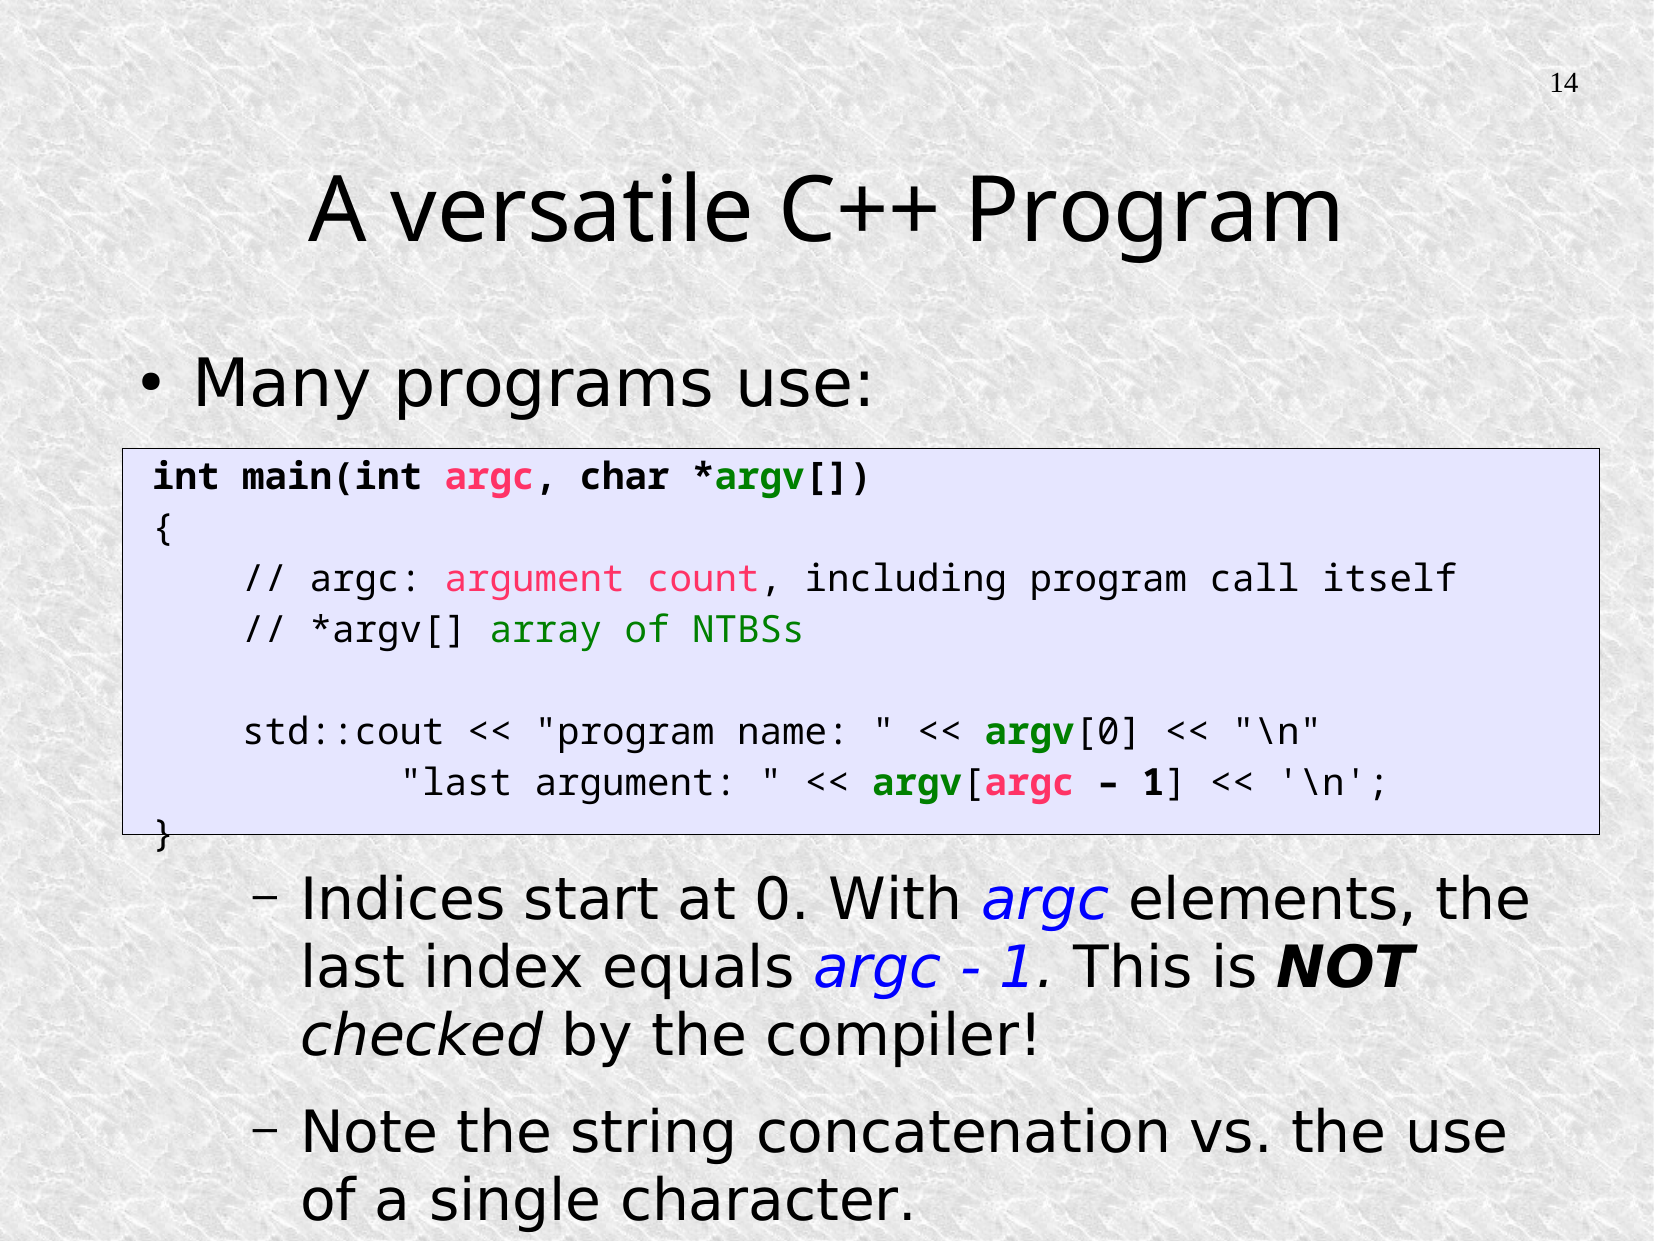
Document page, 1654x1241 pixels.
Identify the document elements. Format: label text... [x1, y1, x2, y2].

title A versatile C++ Program [121, 102, 1534, 310]
text_box [1534, 448, 1600, 835]
picture [0, 0, 1654, 1241]
list Many programs use: Indices start at 0. With argc elements, the last index equals argc - 1. This is NOT checked by the compiler! Note the string concatenation vs. the use of a single character. [121, 344, 1534, 1235]
text_box int main(int argc, char *argv[]) { // argc: argument count, including program call itself // *argv[] array of NTBSs std::cout << "program name: " << argv[0] << "\n" "last argument: " << argv[argc – 1] << '\n'; } [152, 449, 1573, 829]
